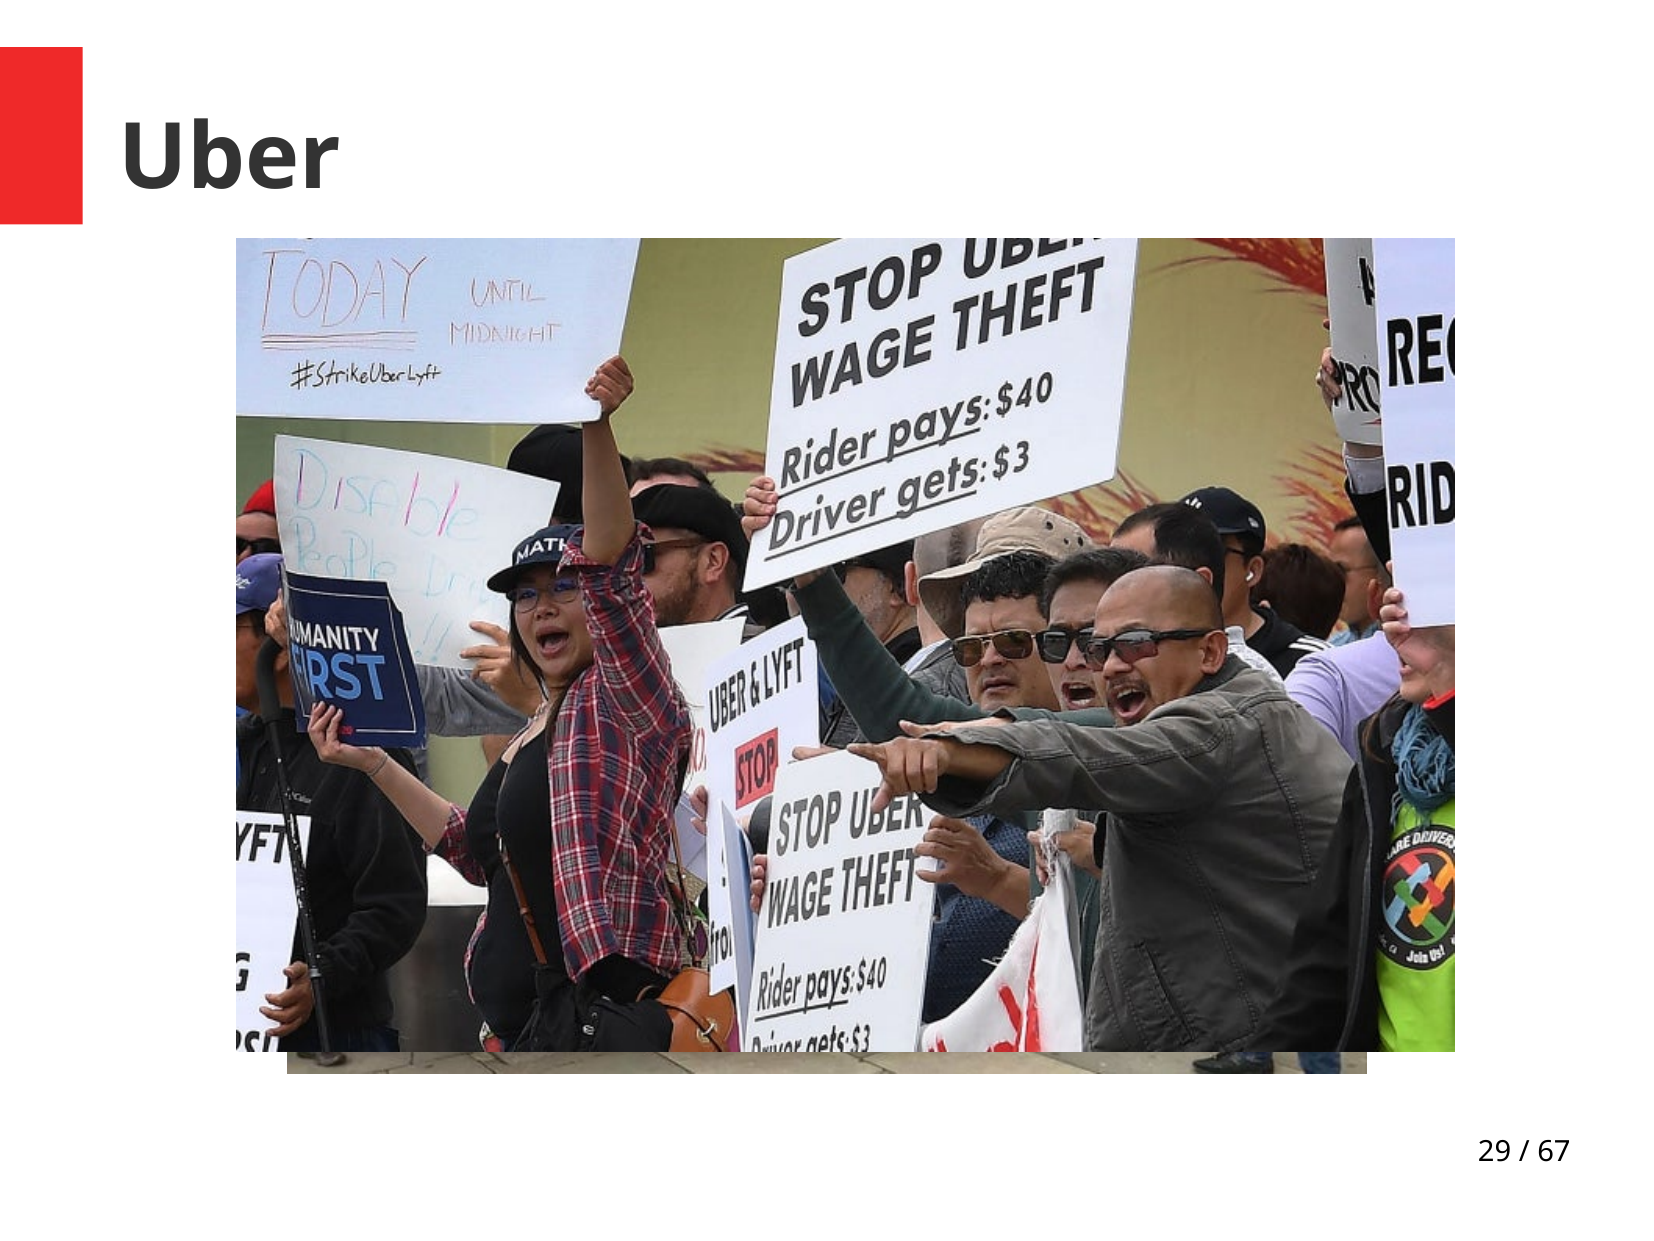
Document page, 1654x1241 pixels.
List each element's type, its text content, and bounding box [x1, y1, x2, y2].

picture [236, 238, 1455, 1074]
title Uber [118, 49, 1571, 257]
